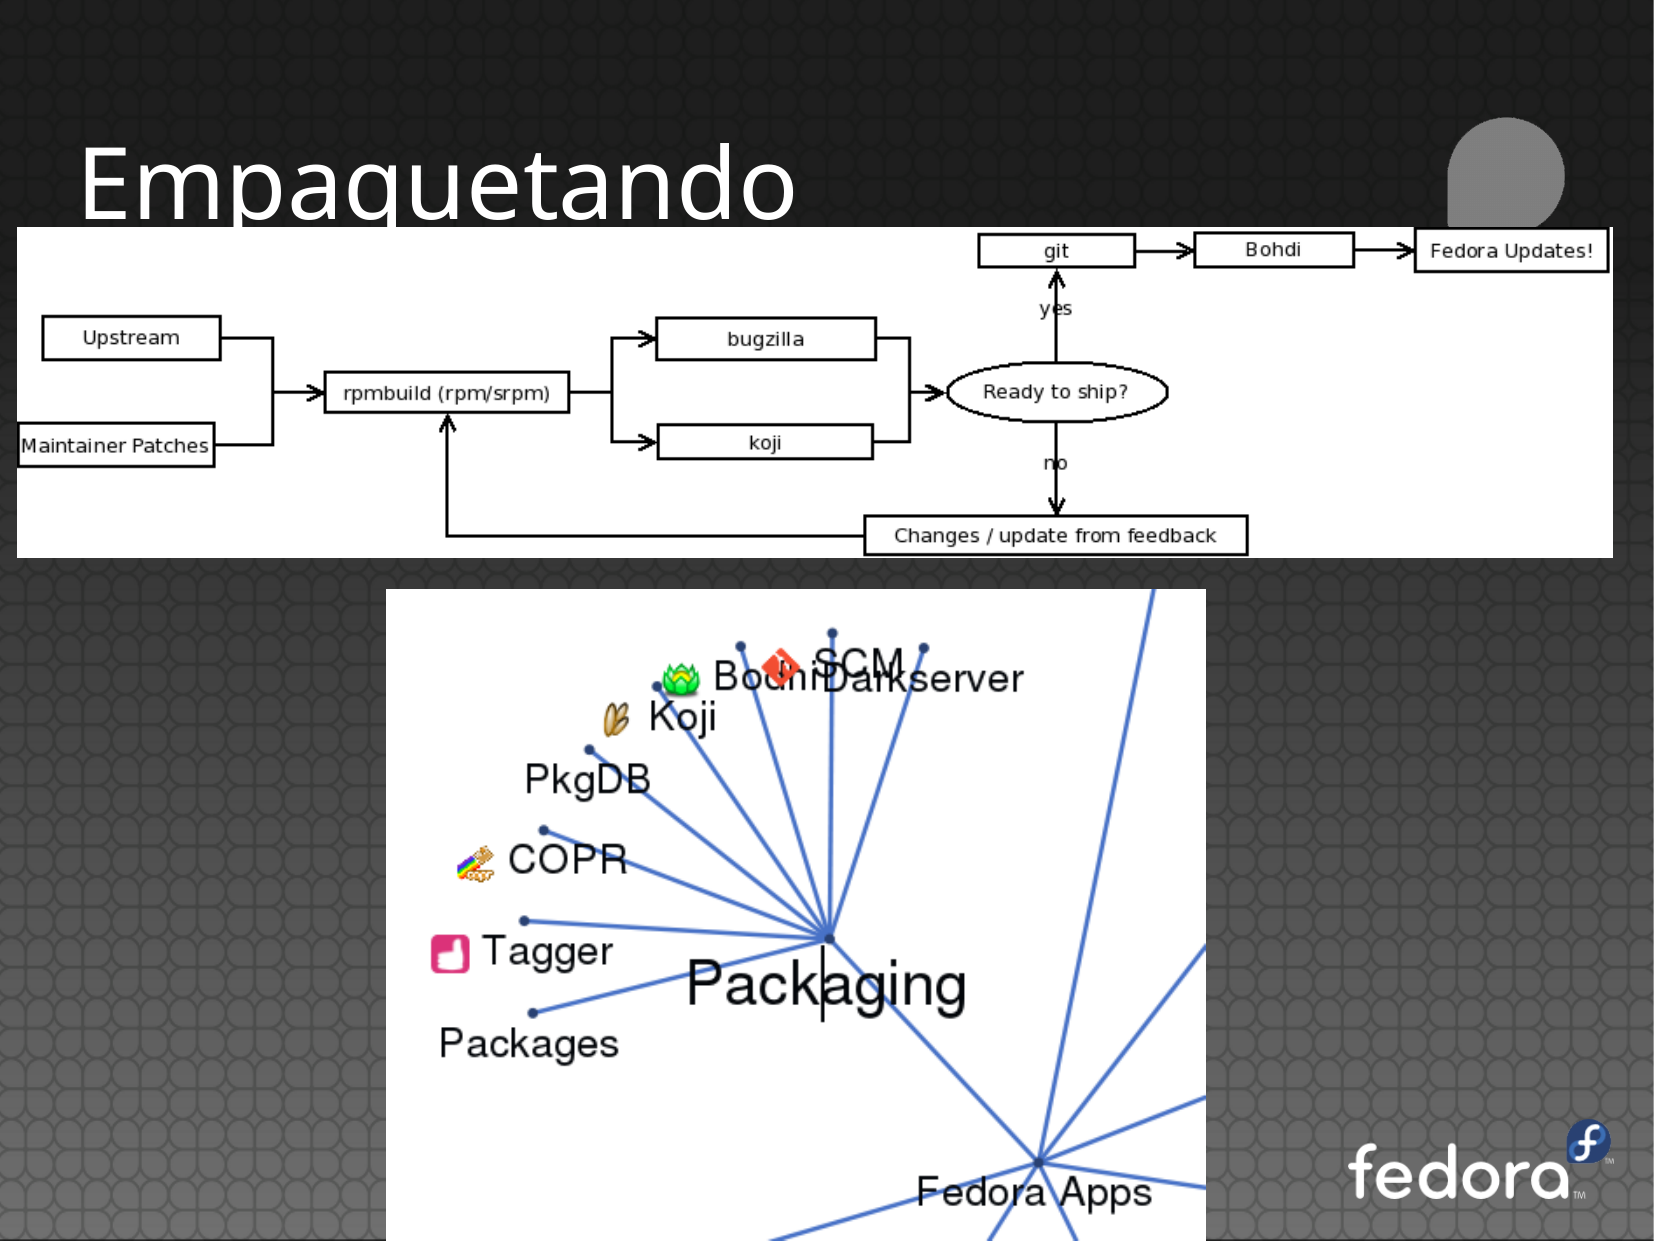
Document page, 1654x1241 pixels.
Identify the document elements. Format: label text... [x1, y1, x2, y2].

title Empaquetando [76, 112, 1566, 227]
picture [0, 0, 1654, 1241]
